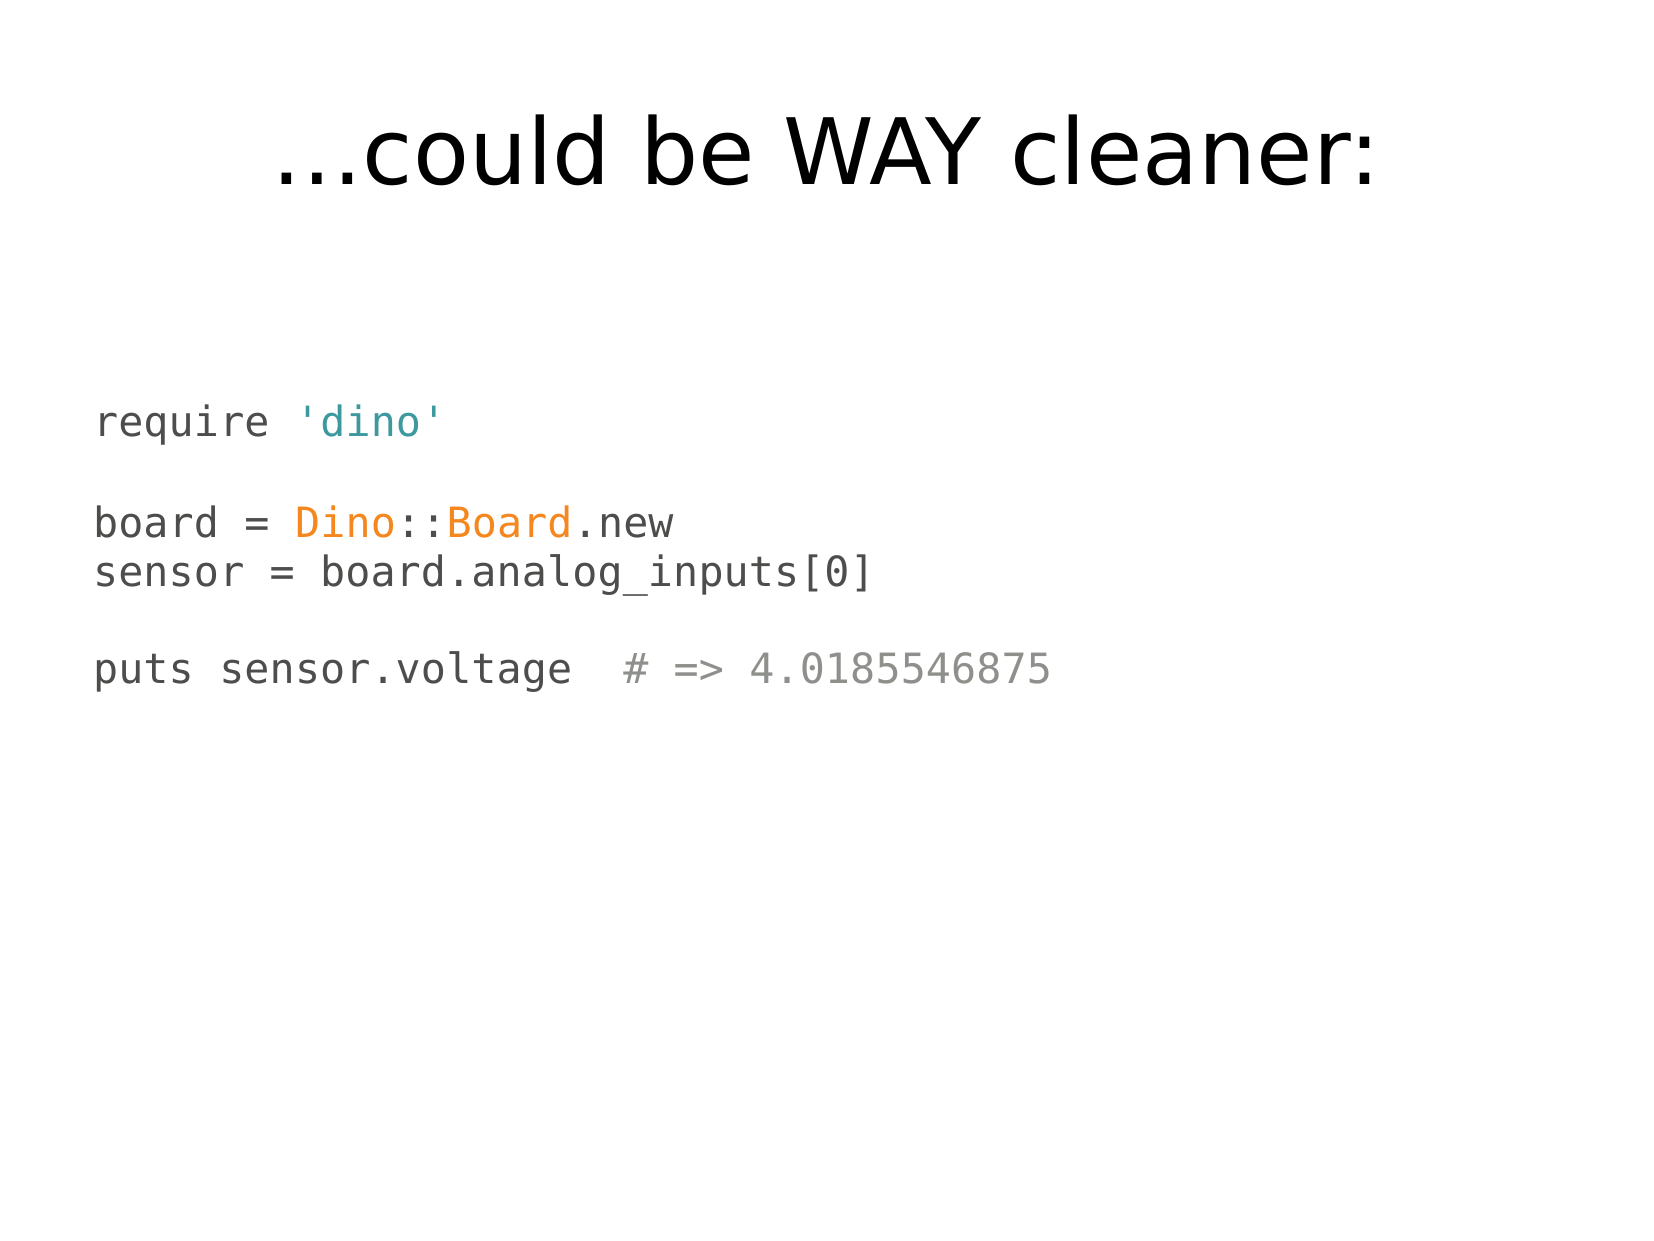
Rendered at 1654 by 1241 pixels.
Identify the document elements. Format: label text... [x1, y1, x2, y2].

text_box require 'dino' board = Dino::Board.new sensor = board.analog_inputs[0] puts sensor.voltage # => 4.0185546875 [78, 390, 1565, 1066]
title …could be WAY cleaner: [82, 49, 1571, 257]
